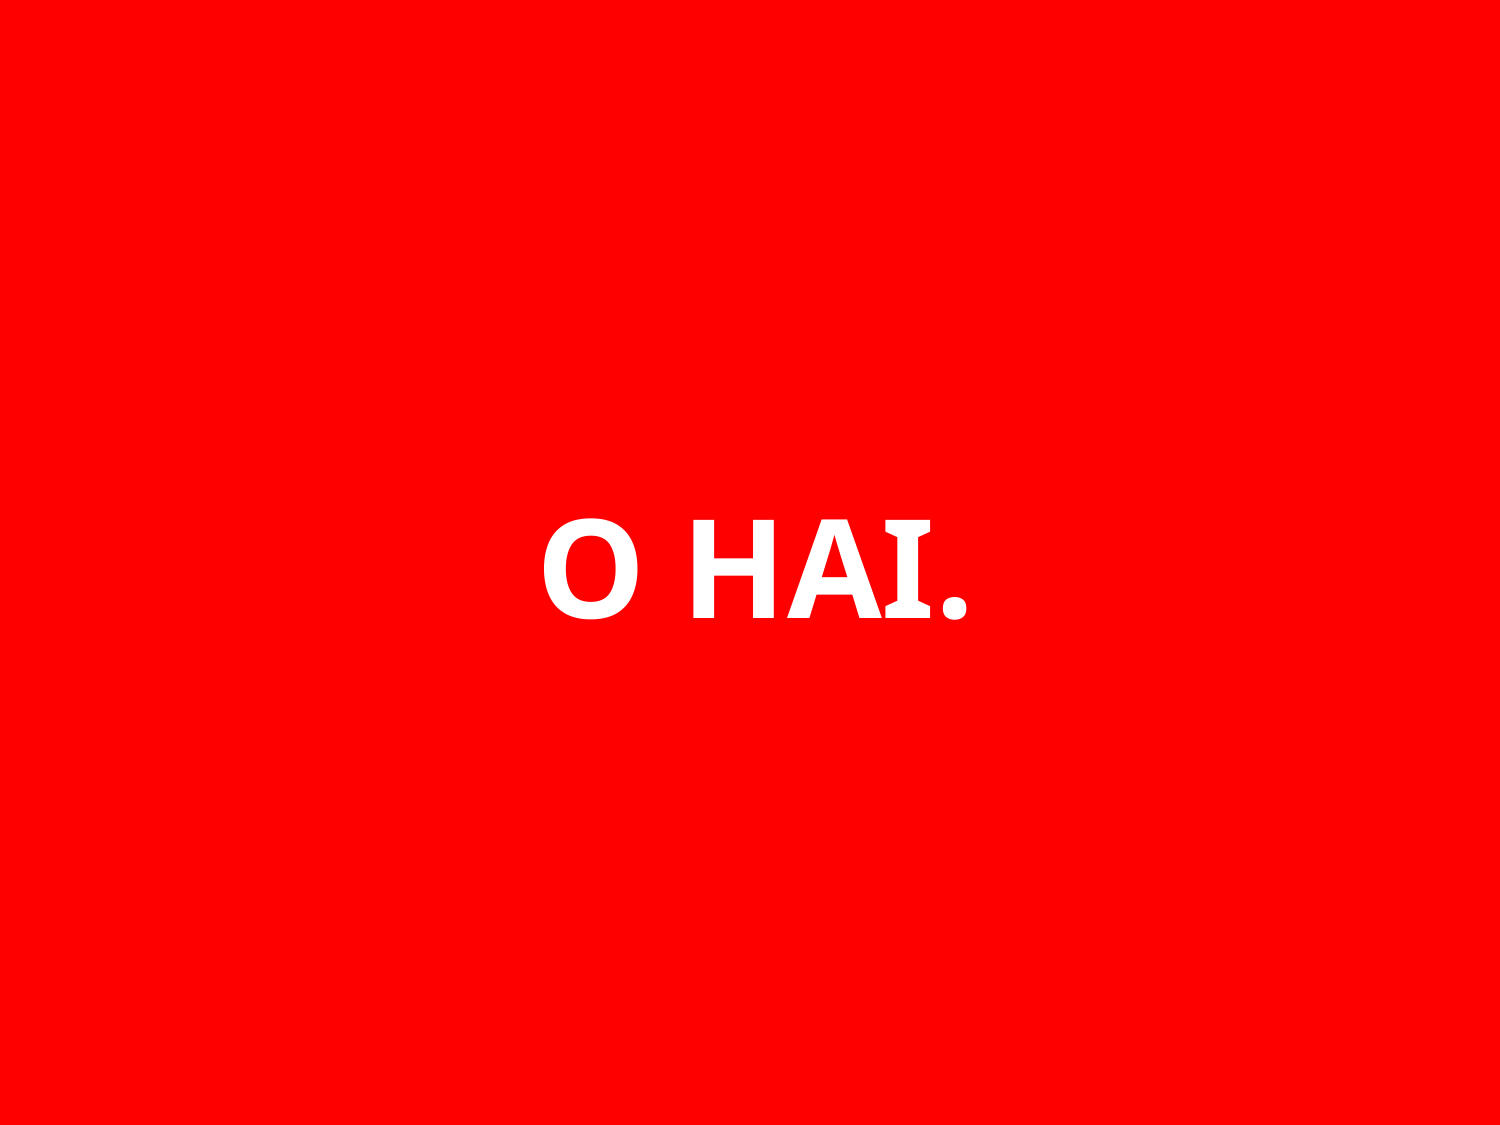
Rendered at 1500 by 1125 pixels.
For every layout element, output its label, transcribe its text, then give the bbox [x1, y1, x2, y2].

title O HAI. [118, 451, 1394, 675]
